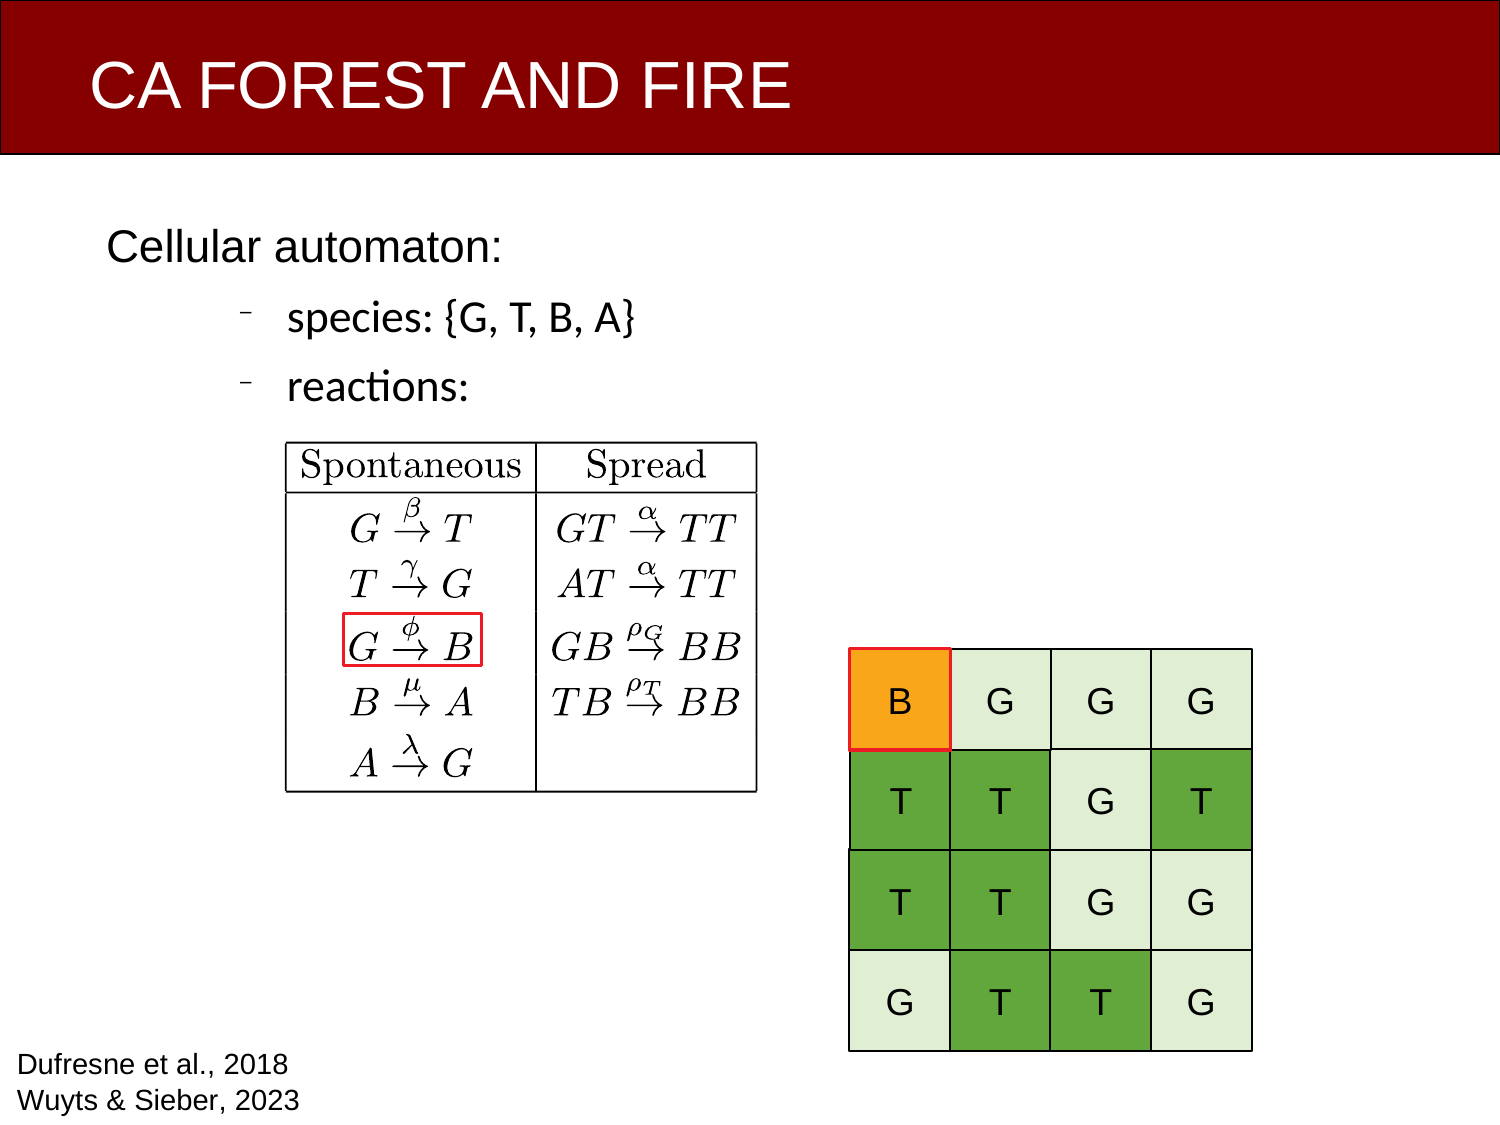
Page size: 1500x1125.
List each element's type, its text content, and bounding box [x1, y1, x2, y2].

text_box Dufresne et al., 2018 Wuyts & Sieber, 2023 [2, 1038, 442, 1125]
text_box T [949, 952, 1050, 1052]
text_box [0, 0, 1500, 154]
text_box G [1150, 952, 1252, 1052]
list Cellular automaton: species: {G, T, B, A} reactions: [75, 209, 1425, 952]
text_box T [1050, 952, 1150, 1052]
title CA FOREST AND FIRE [74, 3, 1425, 160]
text_box G [849, 952, 949, 1052]
